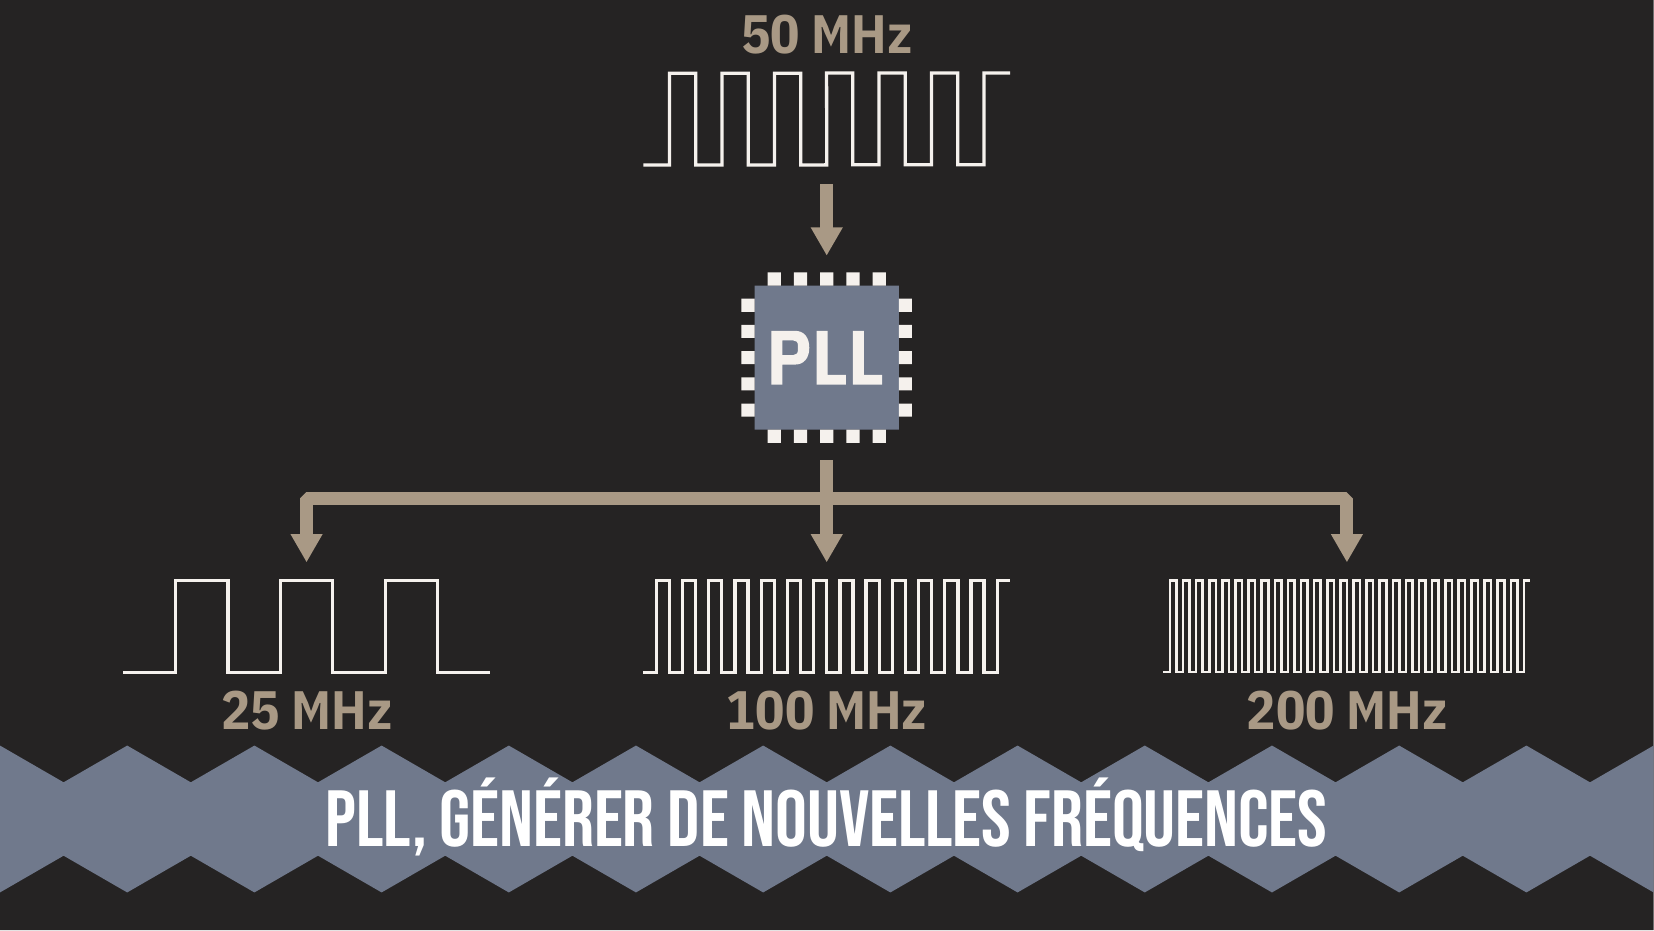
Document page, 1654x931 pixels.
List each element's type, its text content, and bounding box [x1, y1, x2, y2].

title PLL, générer de nouvelles fréquences [54, 768, 1600, 877]
picture [0, 0, 1654, 741]
